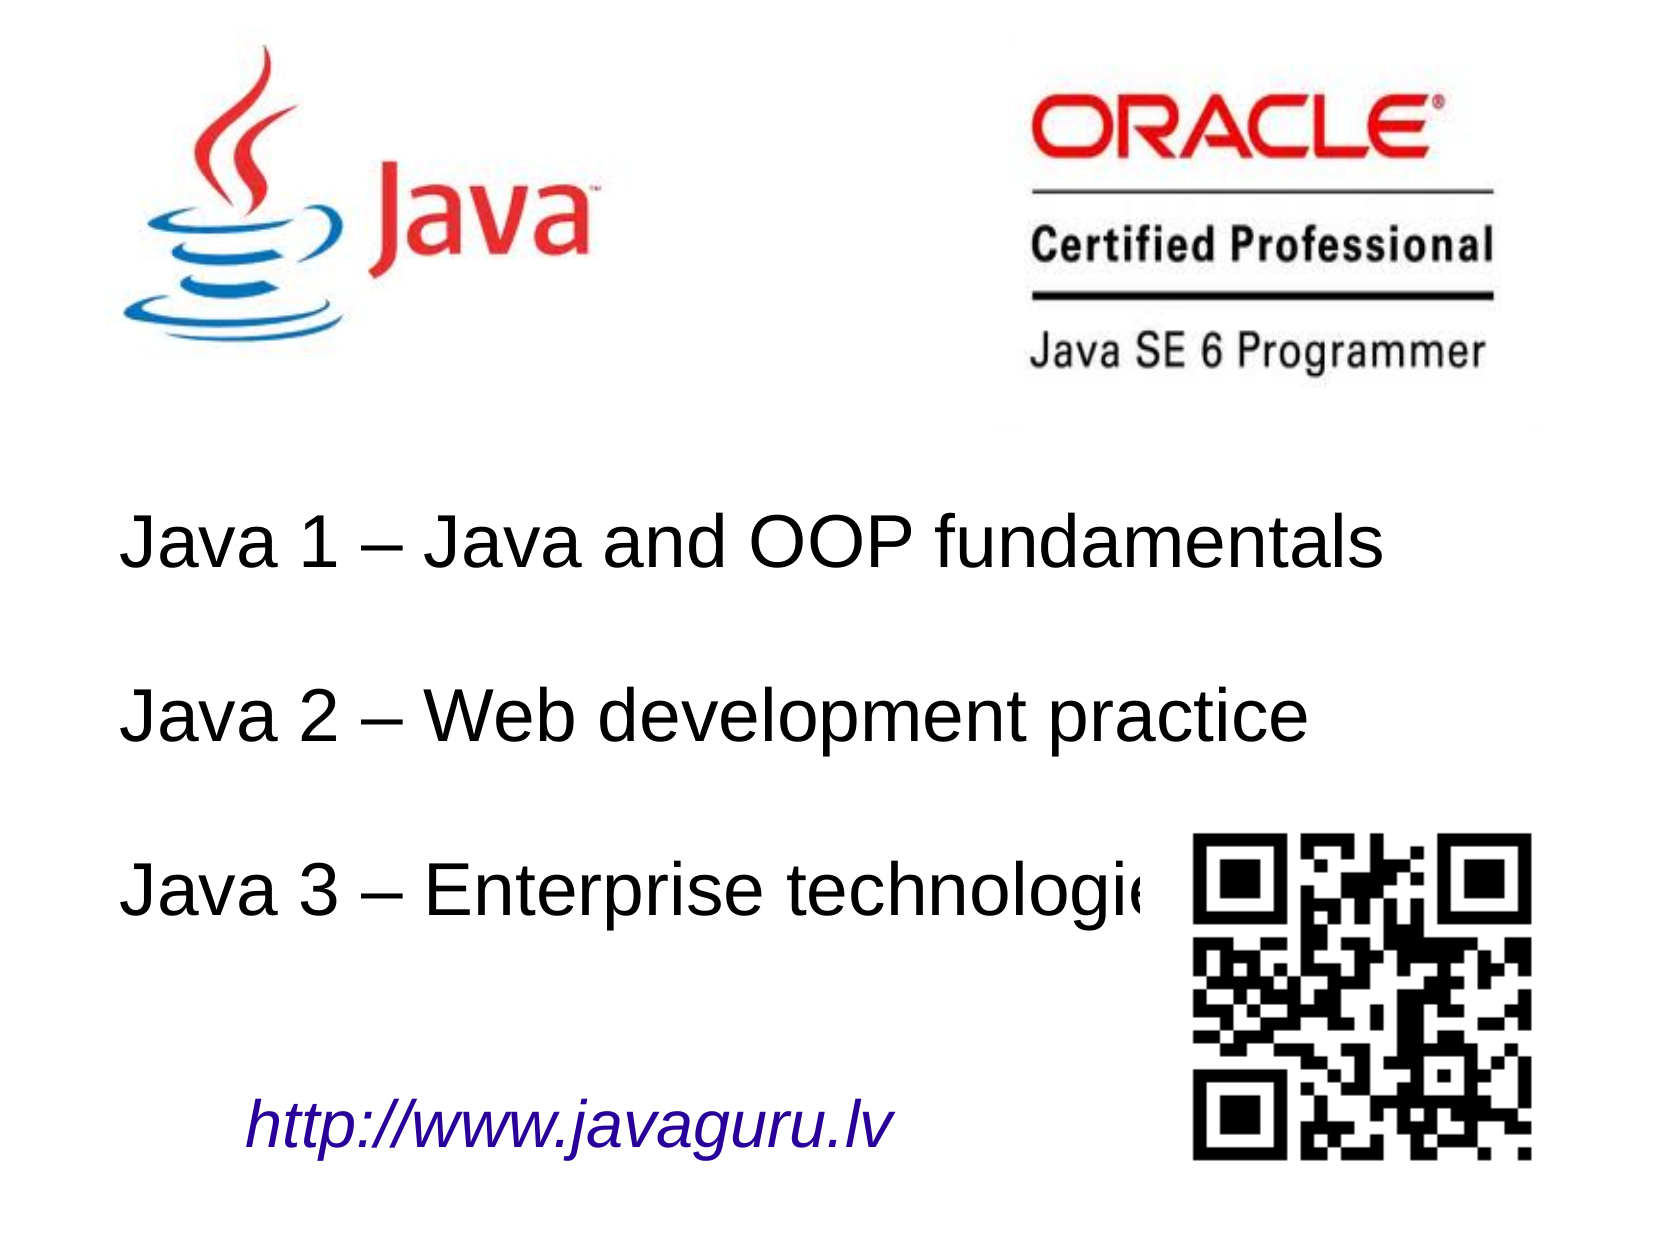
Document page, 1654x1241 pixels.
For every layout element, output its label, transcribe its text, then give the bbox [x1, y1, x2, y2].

text_box http://www.javaguru.lv [150, 1080, 991, 1170]
picture [1140, 782, 1588, 1216]
text_box Java 3 – Enterprise technologies [105, 840, 1140, 939]
text_box Java 1 – Java and OOP fundamentals [105, 492, 1471, 592]
text_box Java 2 – Web development practice [105, 666, 1456, 766]
picture [75, 29, 661, 391]
picture [979, 29, 1546, 433]
